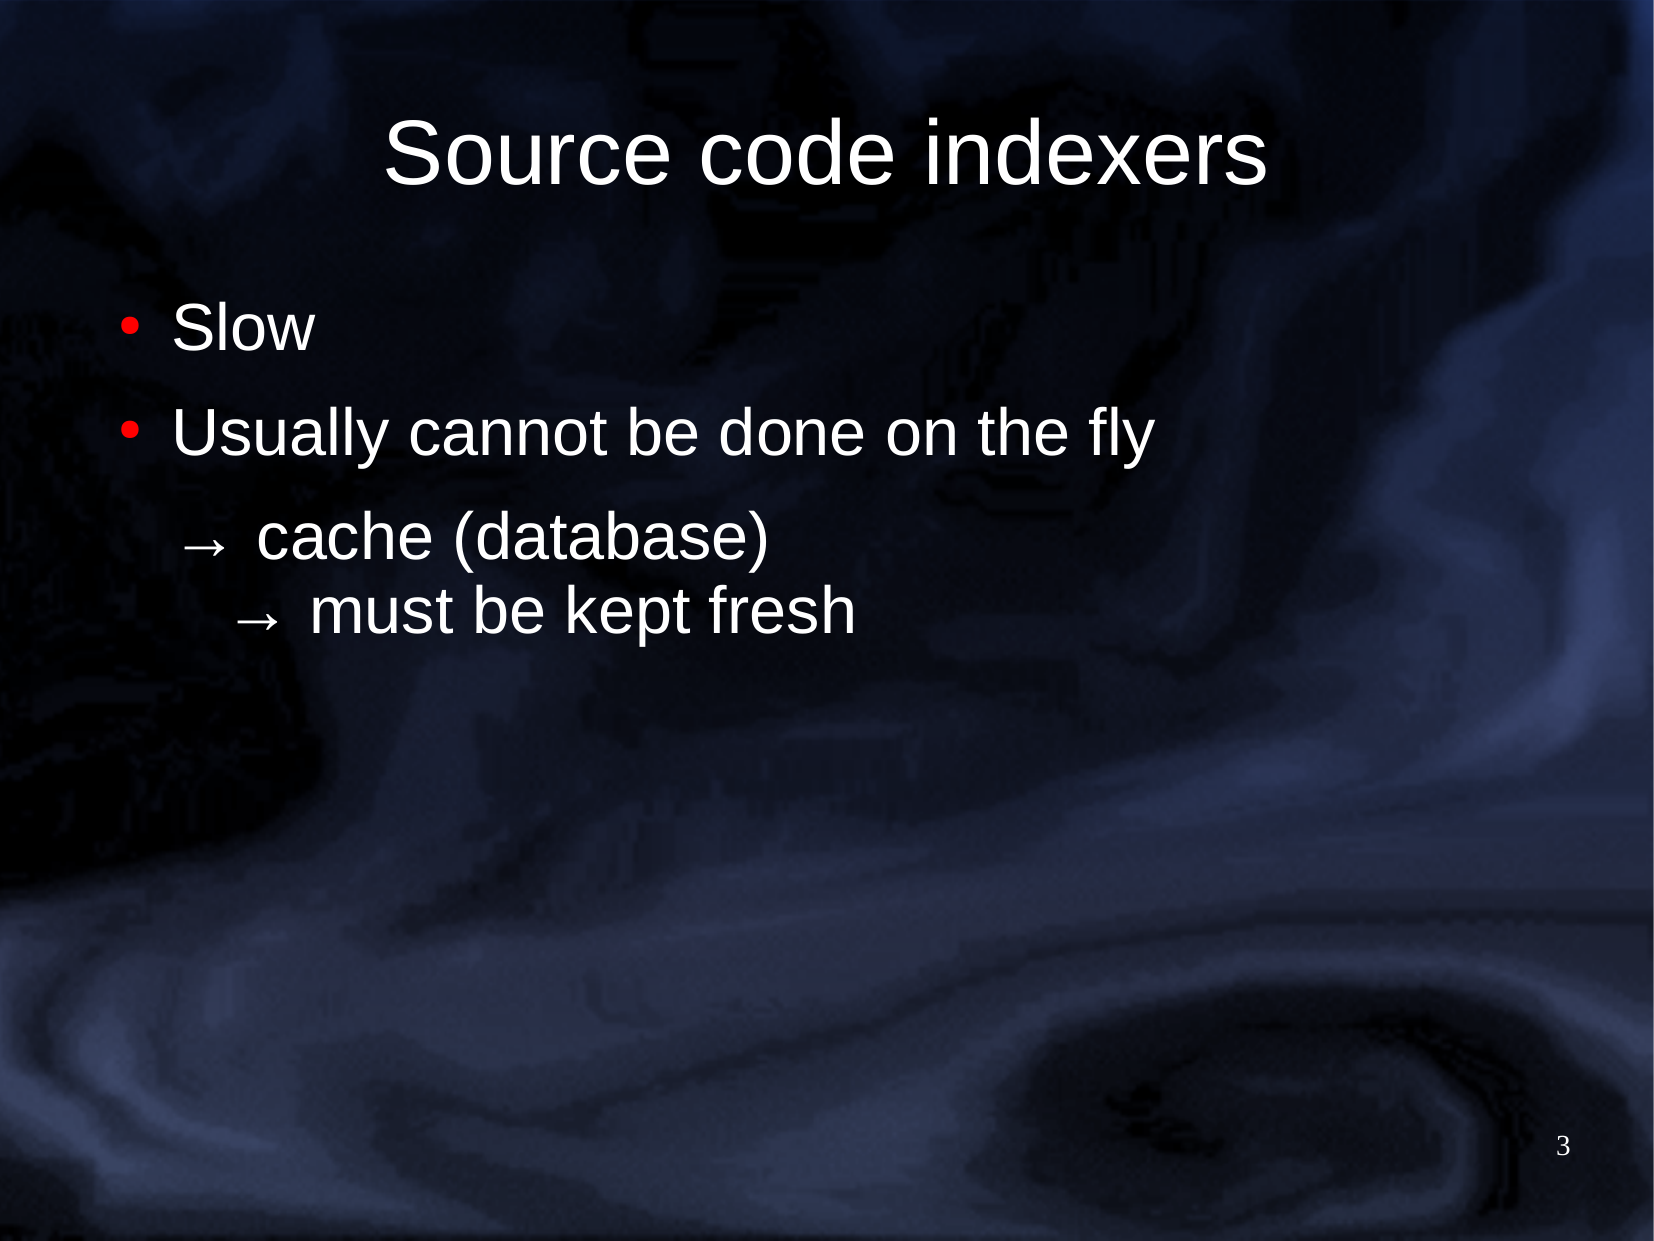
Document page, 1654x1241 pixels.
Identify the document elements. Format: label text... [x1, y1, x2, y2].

picture [0, 0, 1654, 1241]
title Source code indexers [82, 49, 1571, 257]
list Slow Usually cannot be done on the fly → cache (database) → must be kept fresh [82, 290, 1571, 1010]
